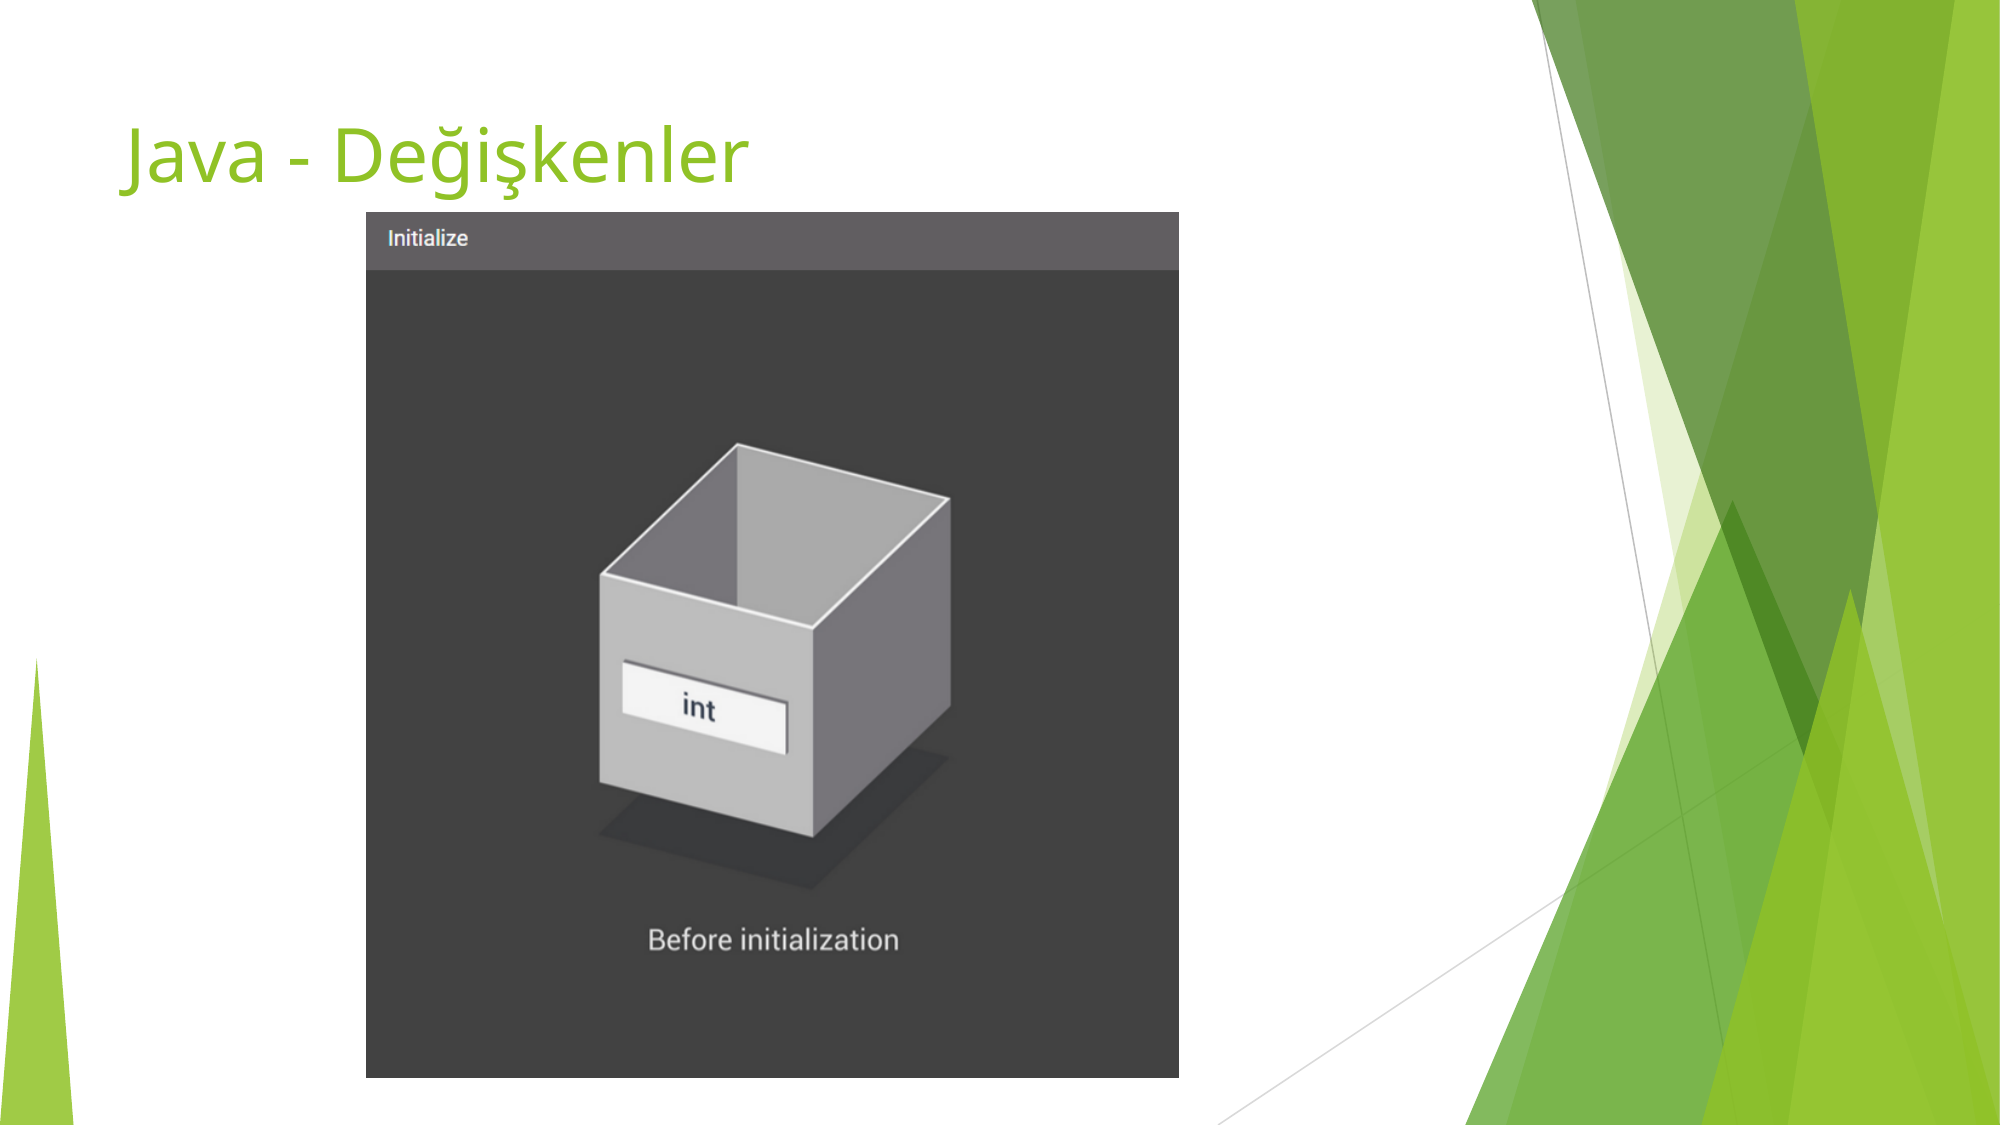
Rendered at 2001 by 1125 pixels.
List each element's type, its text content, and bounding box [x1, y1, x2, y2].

title Java - Değişkenler [111, 99, 1522, 317]
picture [366, 212, 1179, 1078]
